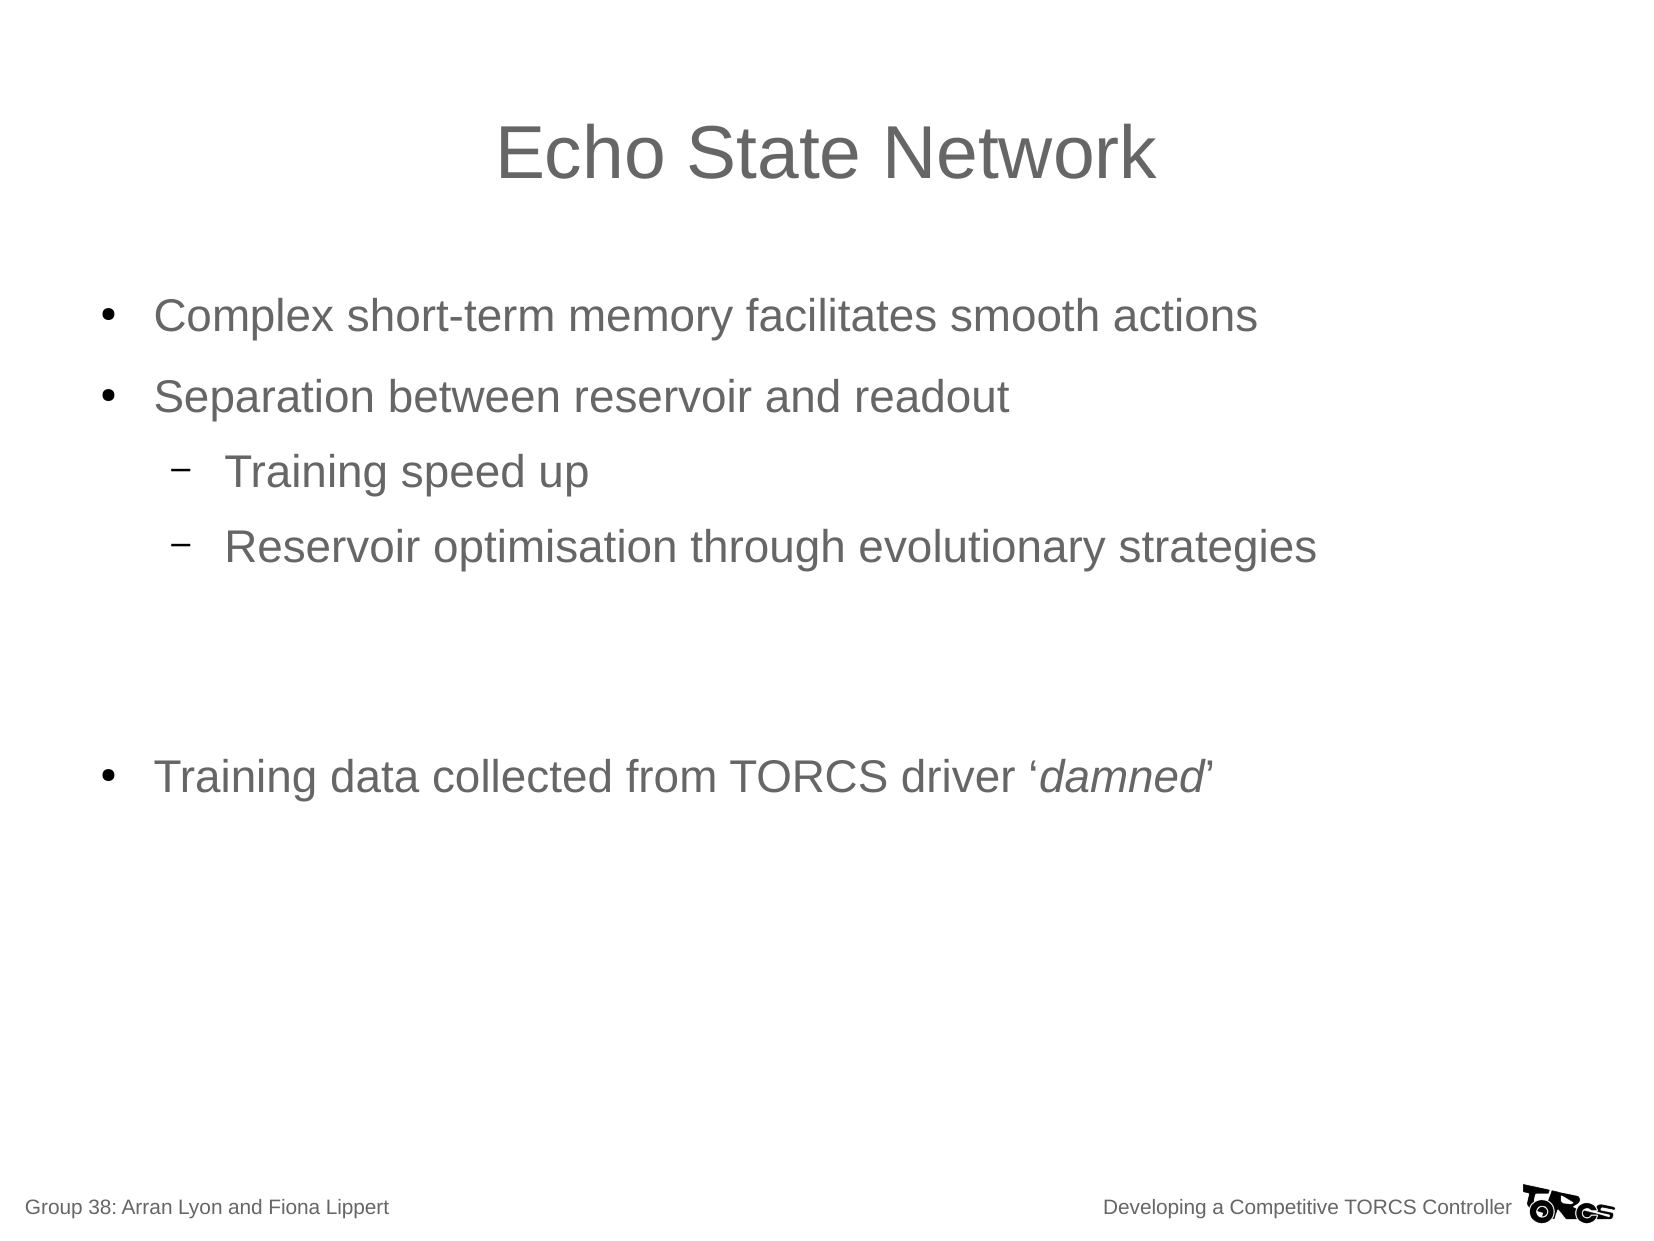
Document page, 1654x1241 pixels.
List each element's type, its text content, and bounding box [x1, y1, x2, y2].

title Echo State Network [82, 49, 1571, 257]
list Complex short-term memory facilitates smooth actions Separation between reservoir and readout Training speed up Reservoir optimisation through evolutionary strategies Training data collected from TORCS driver ‘damned’ [82, 290, 1571, 1010]
picture [1520, 1183, 1616, 1224]
